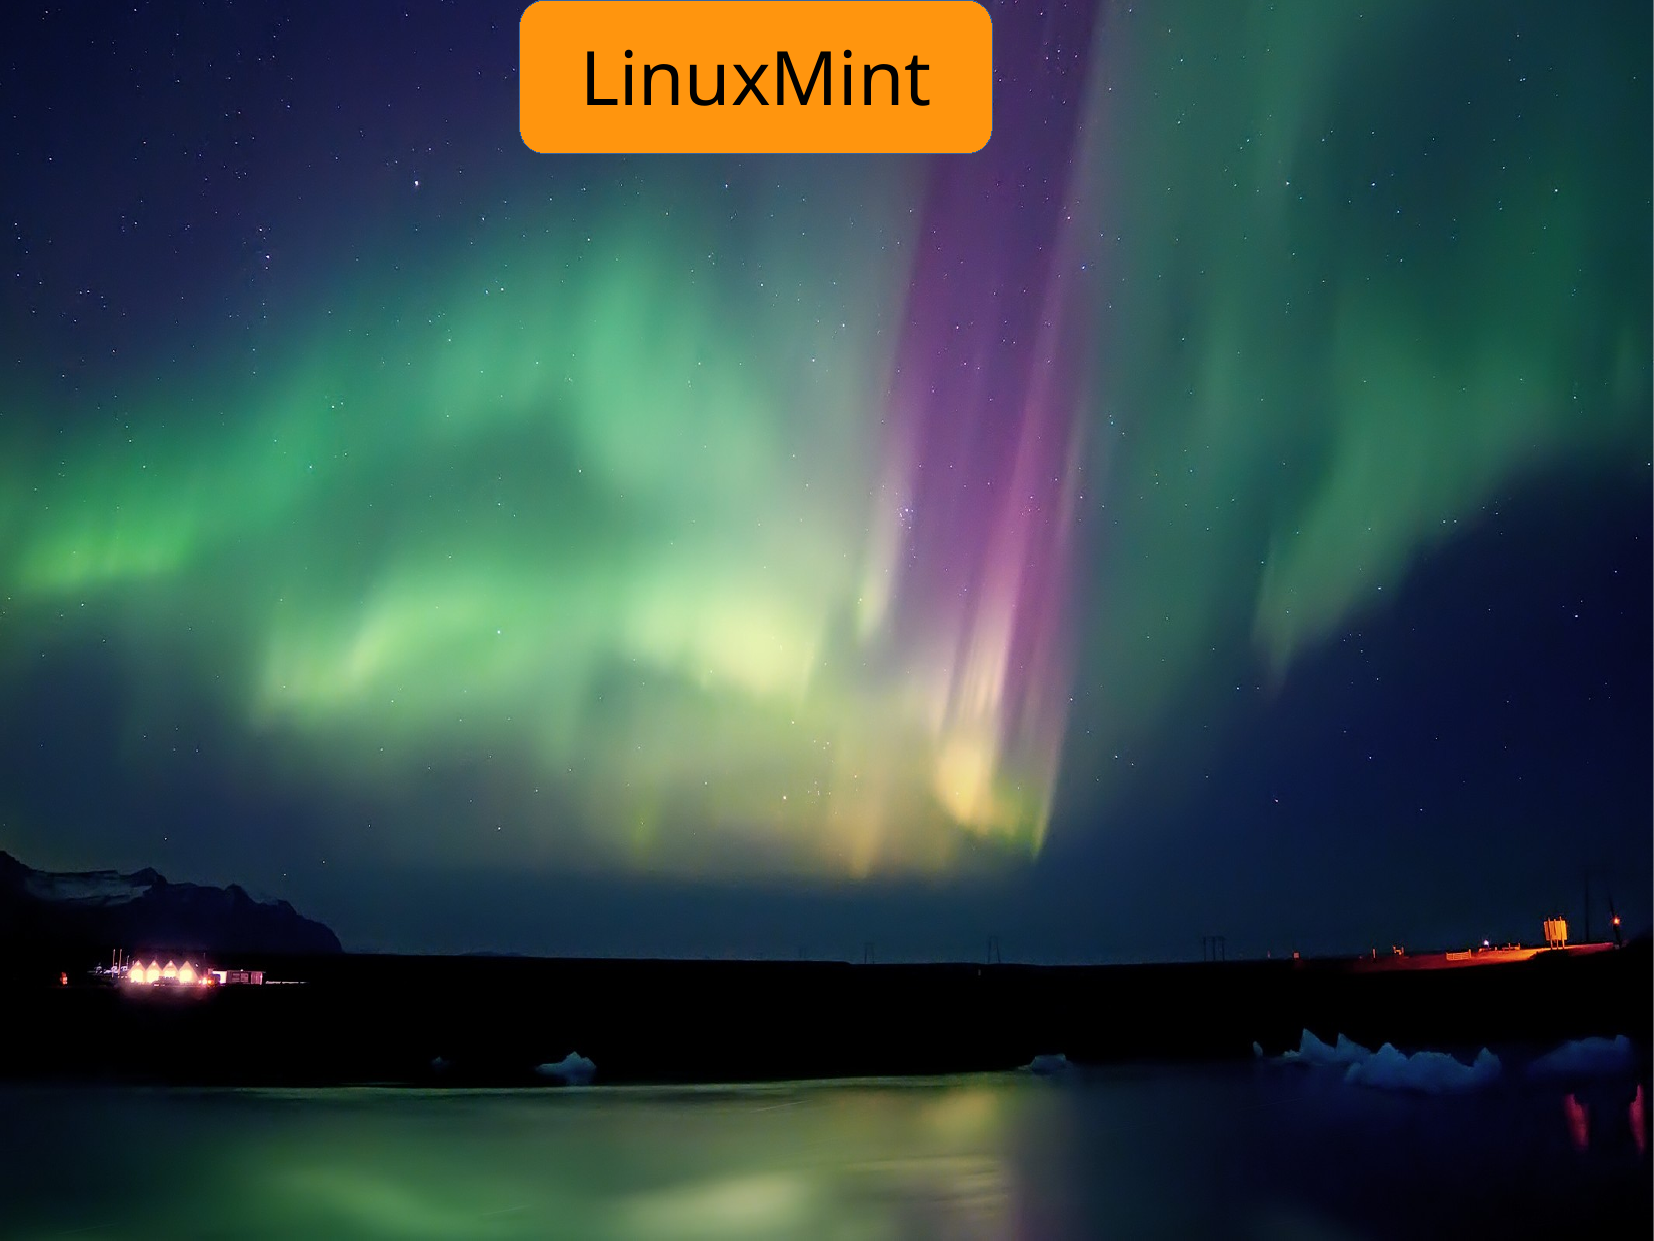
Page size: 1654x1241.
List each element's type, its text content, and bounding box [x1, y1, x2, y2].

picture [0, 0, 1654, 1241]
text_box LinuxMint [519, 0, 993, 154]
